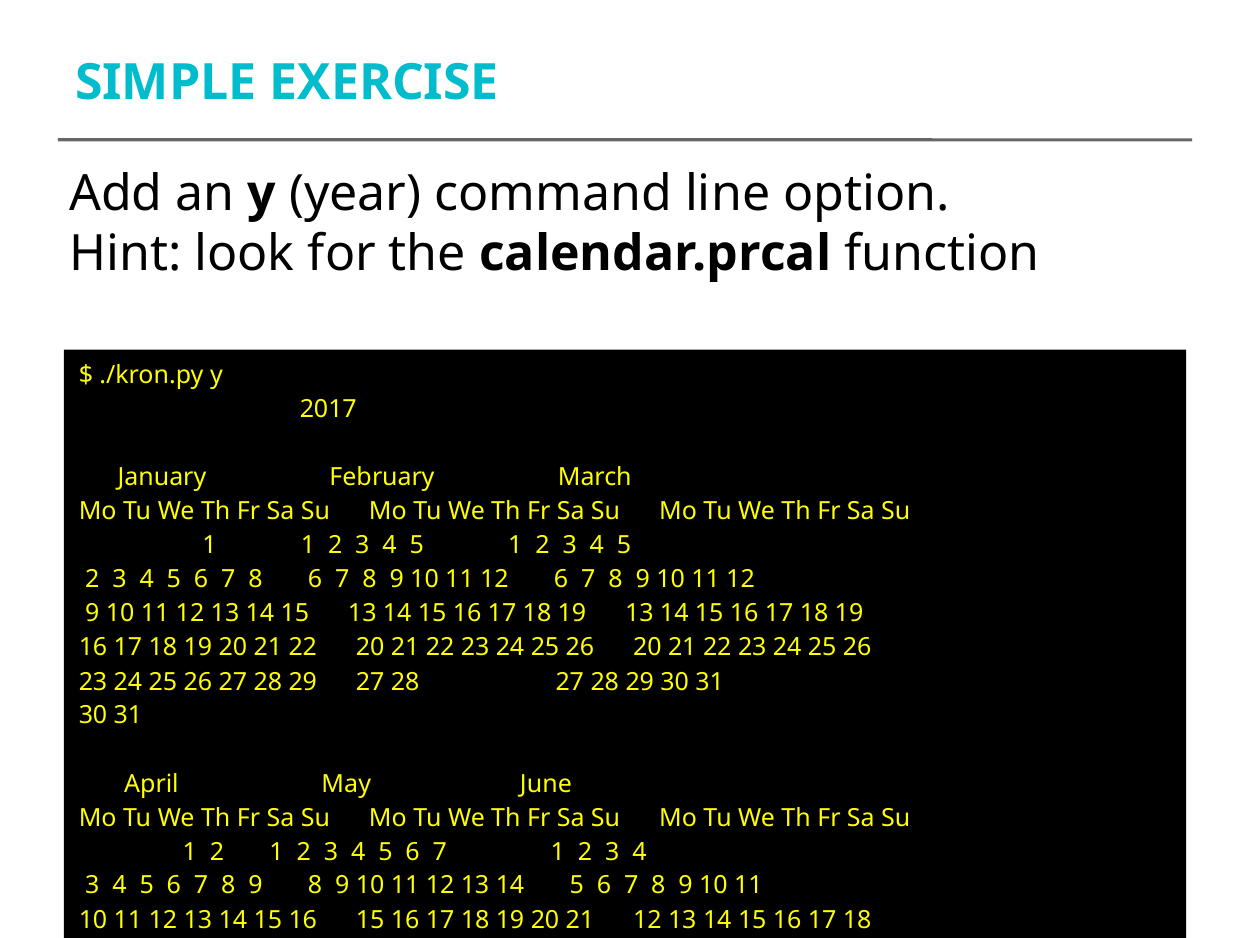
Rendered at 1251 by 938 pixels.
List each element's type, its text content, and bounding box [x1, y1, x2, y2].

list Add an y (year) command line option. Hint: look for the calendar.prcal function [56, 147, 1182, 827]
text_box $ ./kron.py y 2017 January February March Mo Tu We Th Fr Sa Su Mo Tu We Th Fr Sa Su Mo Tu We Th Fr Sa Su 1 1 2 3 4 5 1 2 3 4 5 2 3 4 5 6 7 8 6 7 8 9 10 11 12 6 7 8 9 10 11 12 9 10 11 12 13 14 15 13 14 15 16 17 18 19 13 14 15 16 17 18 19 16 17 18 19 20 21 22 20 21 22 23 24 25 26 20 21 22 23 24 25 26 23 24 25 26 27 28 29 27 28 27 28 29 30 31 30 31 April May June Mo Tu We Th Fr Sa Su Mo Tu We Th Fr Sa Su Mo Tu We Th Fr Sa Su 1 2 1 2 3 4 5 6 7 1 2 3 4 3 4 5 6 7 8 9 8 9 10 11 12 13 14 5 6 7 8 9 10 11 10 11 12 13 14 15 16 15 16 17 18 19 20 21 12 13 14 15 16 17 18 17 18 19 20 21 22 23 22 23 24 25 26 27 28 19 20 21 22 23 24 25 24 25 26 27 28 29 30 29 30 31 26 27 28 29 30 [63, 349, 1187, 938]
title SIMPLE EXERCISE [62, 37, 1188, 122]
